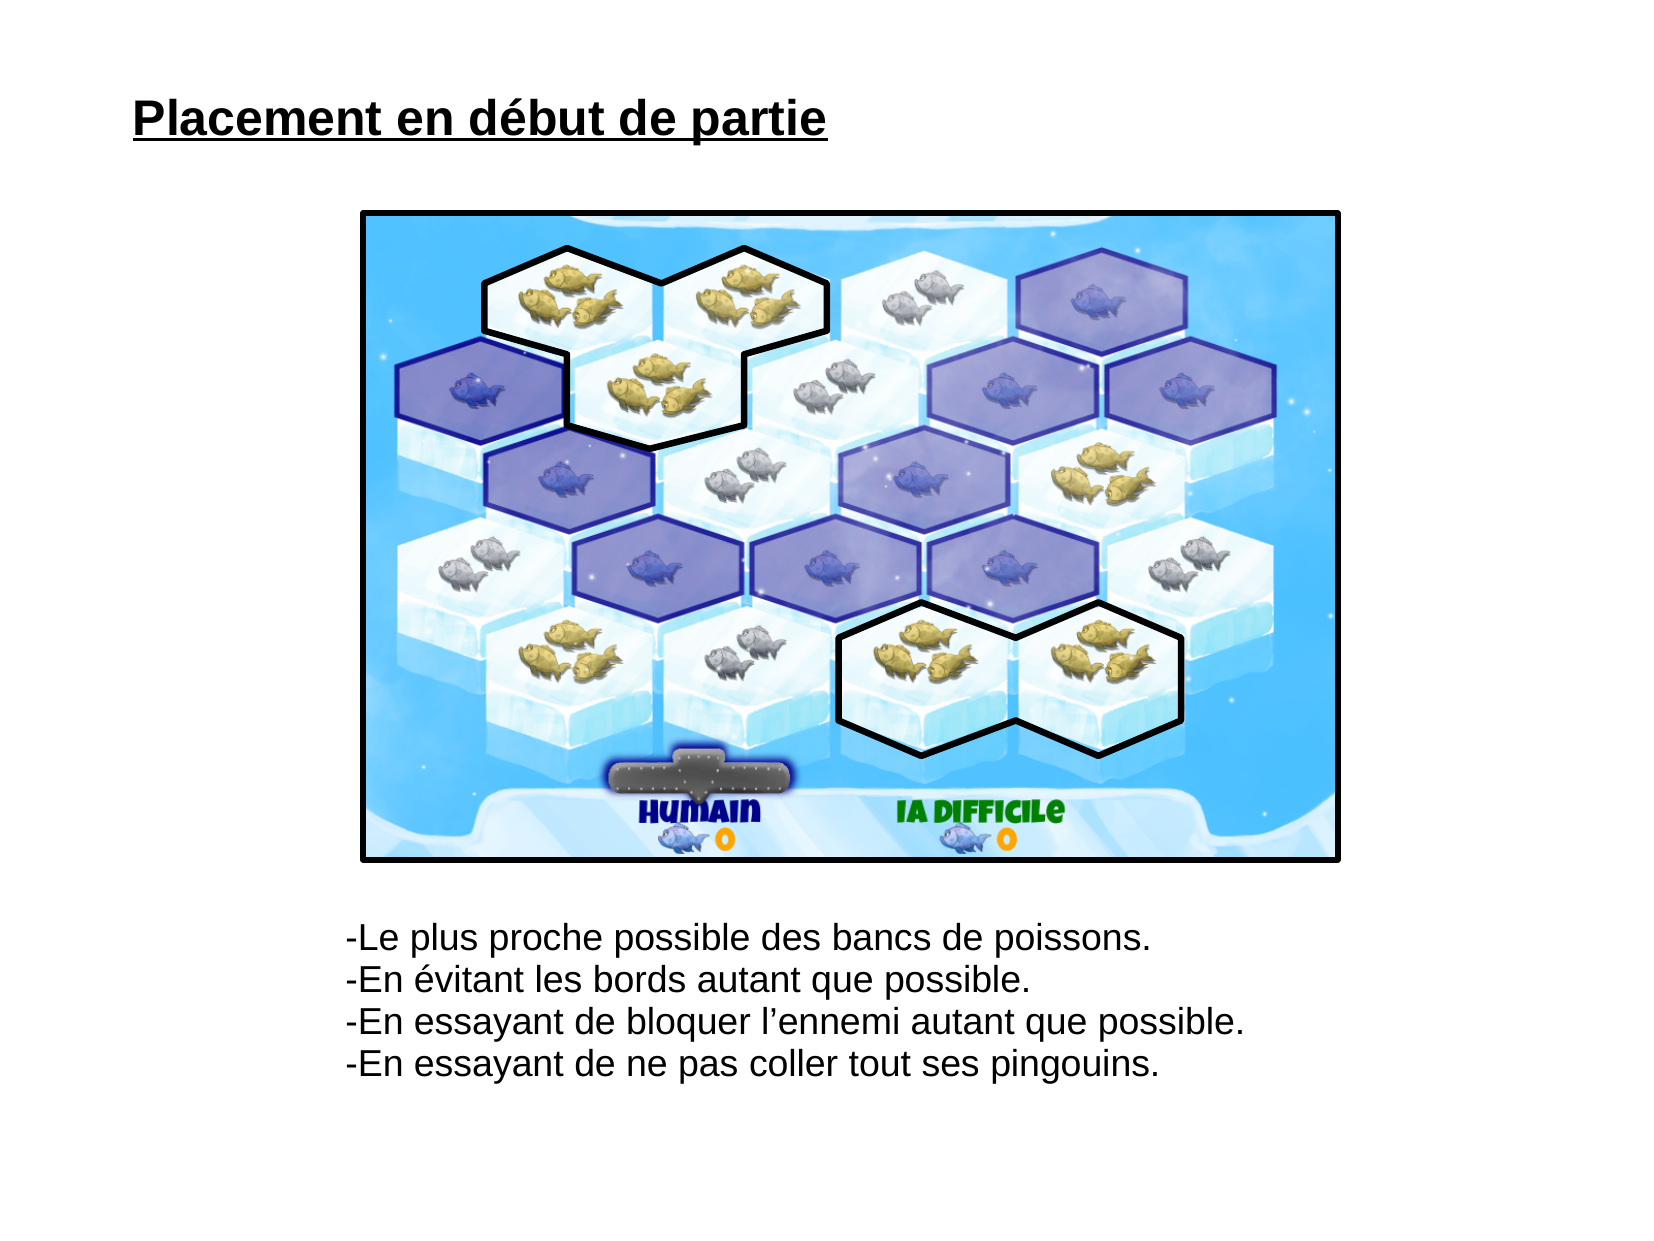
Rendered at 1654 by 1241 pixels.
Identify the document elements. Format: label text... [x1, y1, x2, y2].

text_box -Le plus proche possible des bancs de poissons. -En évitant les bords autant que possible. -En essayant de bloquer l’ennemi autant que possible. -En essayant de ne pas coller tout ses pingouins. [330, 909, 1453, 1093]
picture [366, 216, 1335, 857]
text_box Placement en début de partie [118, 82, 851, 166]
